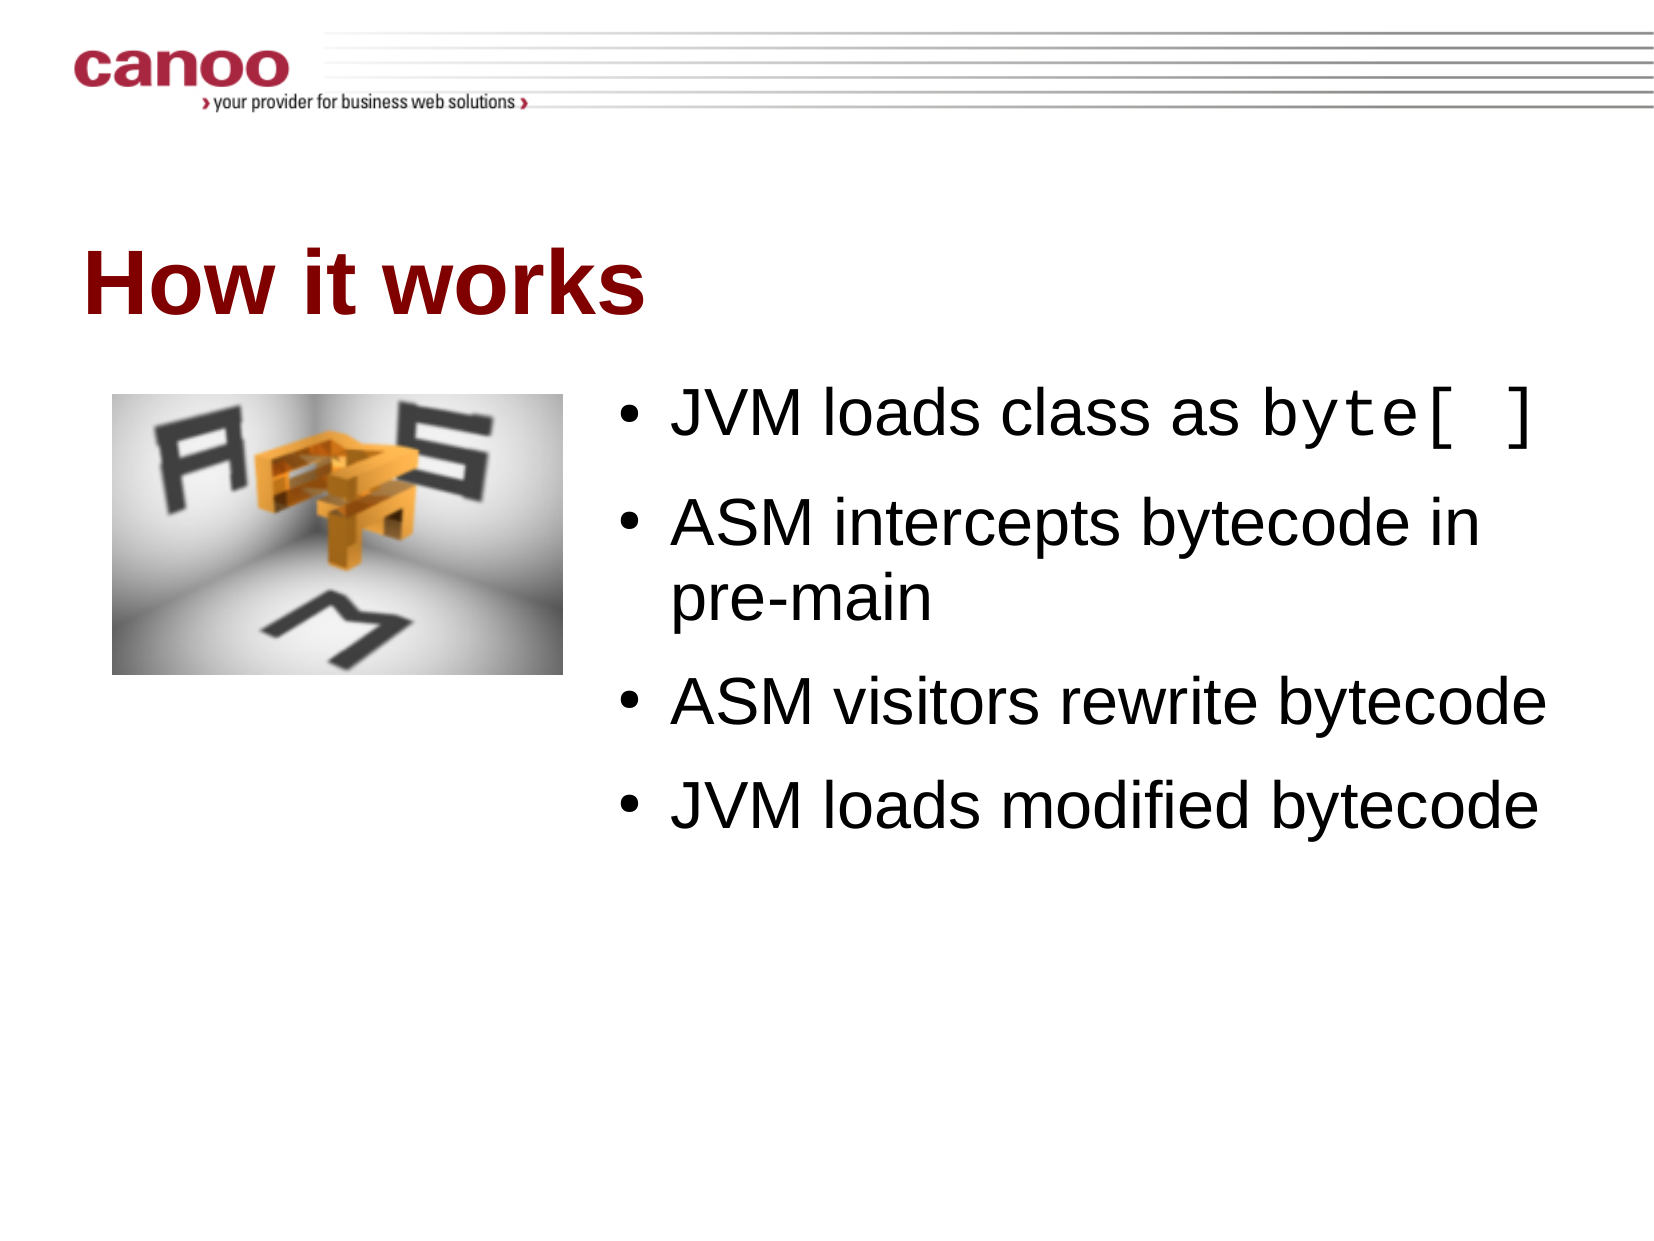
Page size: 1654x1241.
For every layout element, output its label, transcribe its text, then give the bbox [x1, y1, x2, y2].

list JVM loads class as byte[ ] ASM intercepts bytecode in pre-main ASM visitors rewrite bytecode JVM loads modified bytecode [600, 375, 1613, 1165]
picture [112, 394, 563, 676]
picture [0, 0, 1654, 166]
title How it works [82, 179, 1571, 387]
